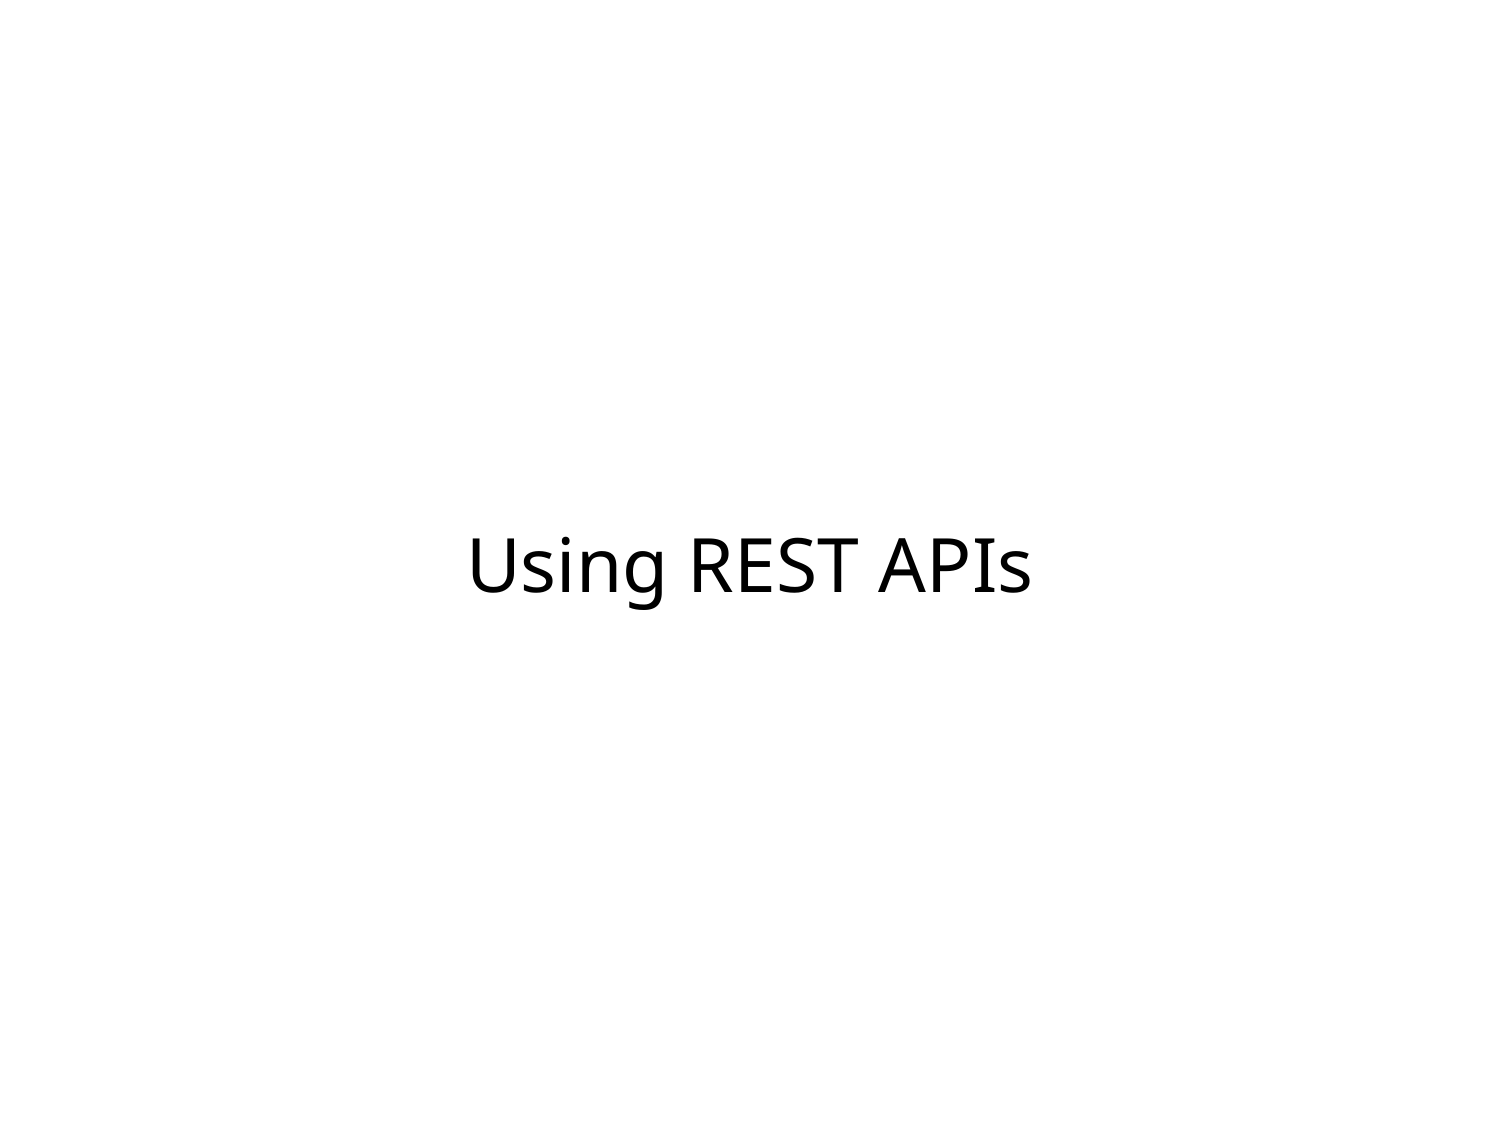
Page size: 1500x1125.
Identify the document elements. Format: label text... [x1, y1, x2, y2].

title Using REST APIs [51, 470, 1449, 655]
